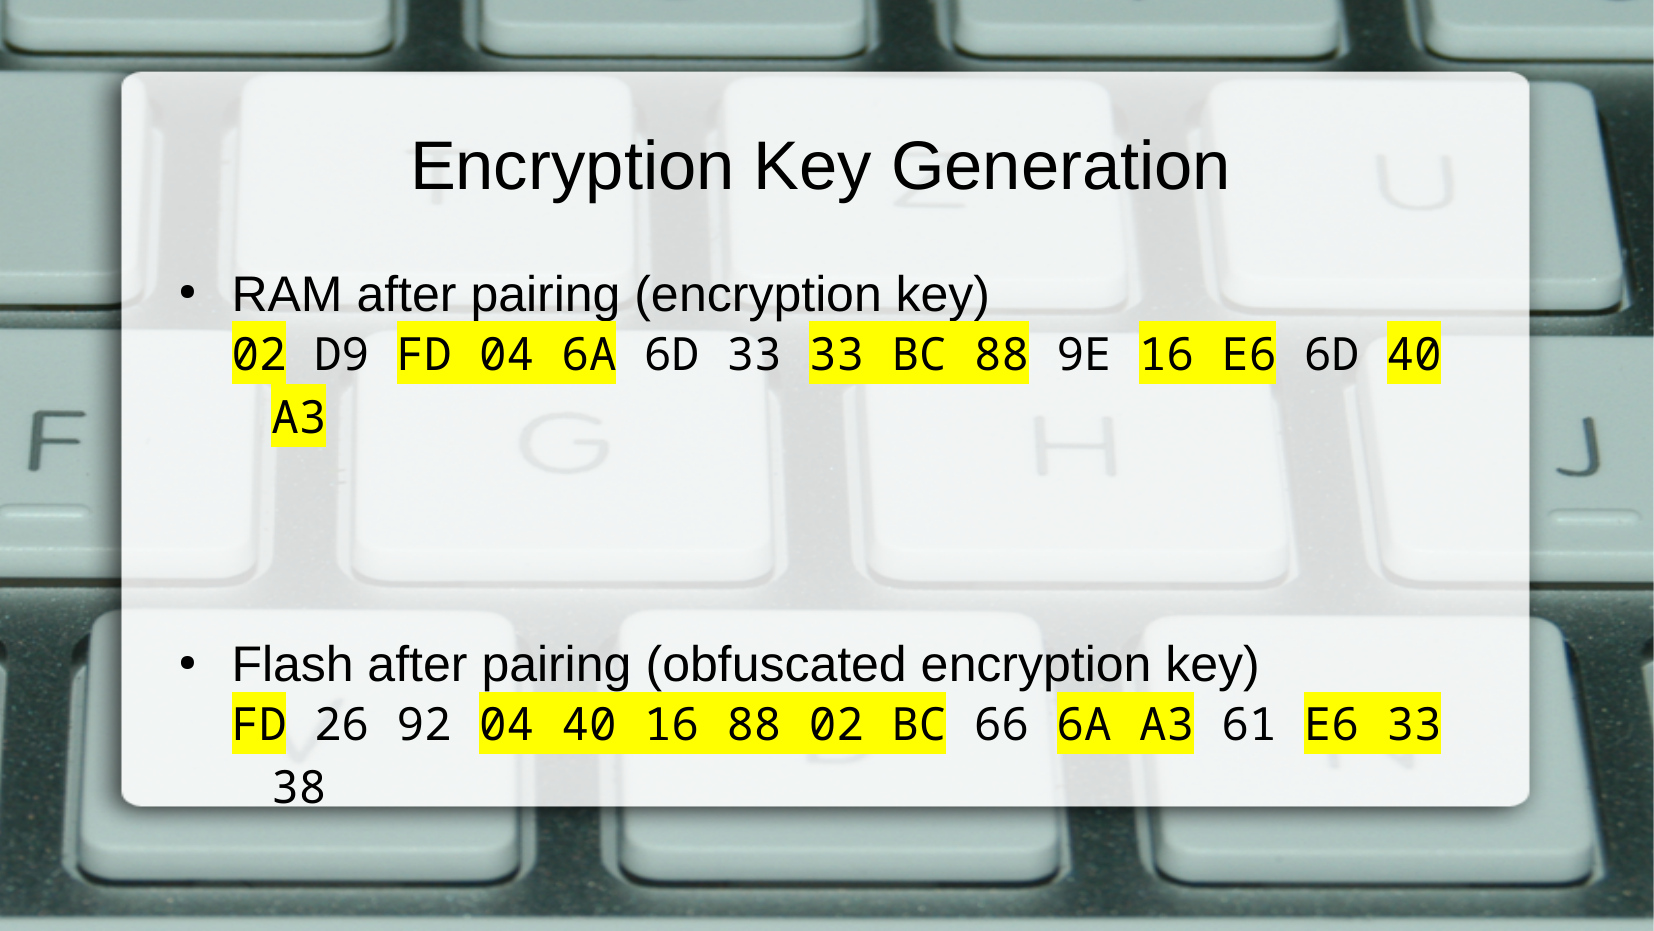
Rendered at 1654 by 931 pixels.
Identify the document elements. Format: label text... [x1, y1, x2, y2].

list RAM after pairing (encryption key) 02 D9 FD 04 6A 6D 33 33 BC 88 9E 16 E6 6D 40 A3 [147, 265, 1506, 524]
list Flash after pairing (obfuscated encryption key) FD 26 92 04 40 16 88 02 BC 66 6A A3 61 E6 33 38 [147, 636, 1506, 894]
picture [0, 0, 1654, 931]
title Encryption Key Generation [135, 88, 1506, 244]
